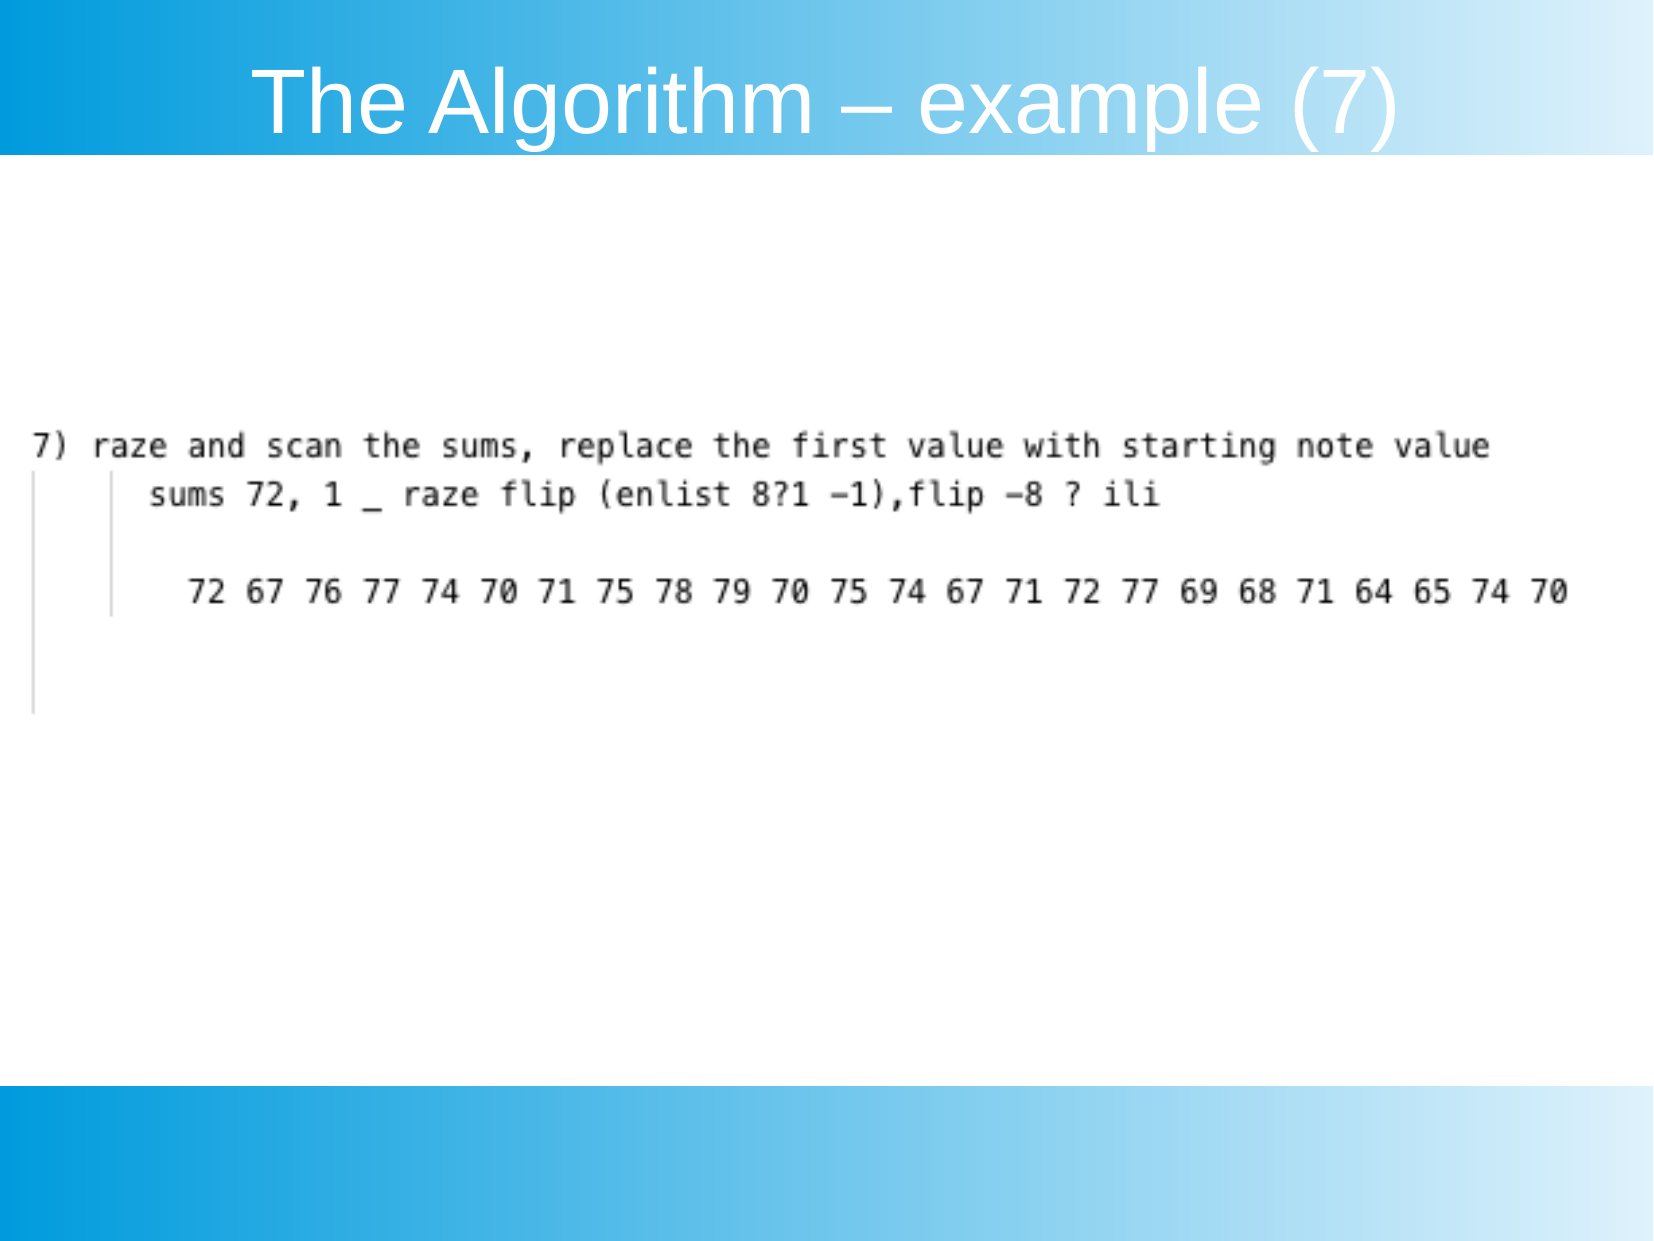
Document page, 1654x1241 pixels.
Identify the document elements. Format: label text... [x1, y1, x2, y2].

picture [30, 423, 1589, 721]
title The Algorithm – example (7) [82, 49, 1571, 155]
